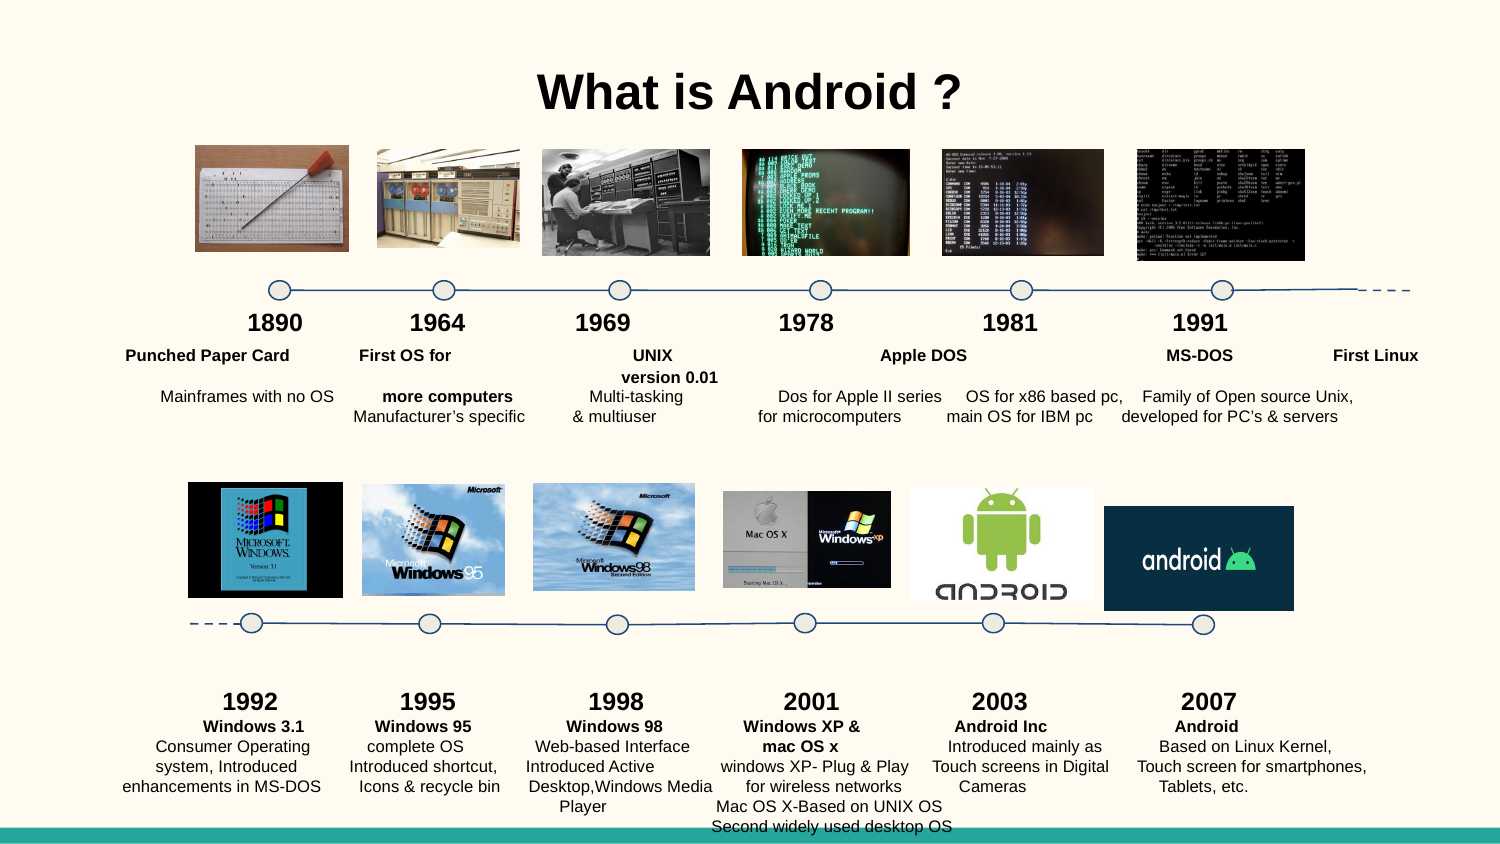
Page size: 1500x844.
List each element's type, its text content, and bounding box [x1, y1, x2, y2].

text_box [810, 280, 832, 300]
text_box [609, 280, 631, 300]
title What is Android ? [51, 72, 1449, 107]
picture [1137, 149, 1305, 261]
text_box [982, 613, 1005, 633]
text_box [1211, 280, 1234, 300]
text_box [1010, 280, 1033, 300]
list 1890 1964 1969 1978 1981 1991 Punched Paper Card First OS for UNIX Apple DOS MS-DOS First Linux version 0.01 Mainframes with no OS more computers Multi-tasking Dos for Apple II series OS for x86 based pc, Family of Open source Unix, Manufacturer’s specific & multiuser for microcomputers main OS for IBM pc developed for PC’s & servers 1992 1995 1998 2001 2003 2007 Windows 3.1 Windows 95 Windows 98 Windows XP & Android Inc Android Consumer Operating complete OS Web-based Interface mac OS x Introduced mainly as Based on Linux Kernel, system, Introduced Introduced shortcut, Introduced Active windows XP- Plug & Play Touch screens in Digital Touch screen for smartphones, enhancements in MS-DOS Icons & recycle bin Desktop,Windows Media for wireless networks Cameras Tablets, etc. Player Mac OS X-Based on UNIX OS Second widely used desktop OS [51, 126, 1449, 844]
picture [542, 149, 710, 256]
text_box [419, 614, 441, 634]
text_box [240, 613, 263, 633]
picture [188, 482, 343, 598]
picture [1104, 506, 1294, 611]
picture [533, 483, 695, 591]
text_box [606, 615, 629, 635]
picture [362, 484, 505, 596]
text_box [794, 613, 816, 633]
picture [742, 149, 910, 256]
text_box [268, 280, 291, 300]
picture [723, 491, 891, 588]
picture [377, 149, 520, 248]
picture [942, 149, 1104, 256]
picture [909, 488, 1093, 600]
text_box [433, 280, 455, 300]
text_box [1192, 615, 1215, 635]
picture [195, 145, 349, 252]
